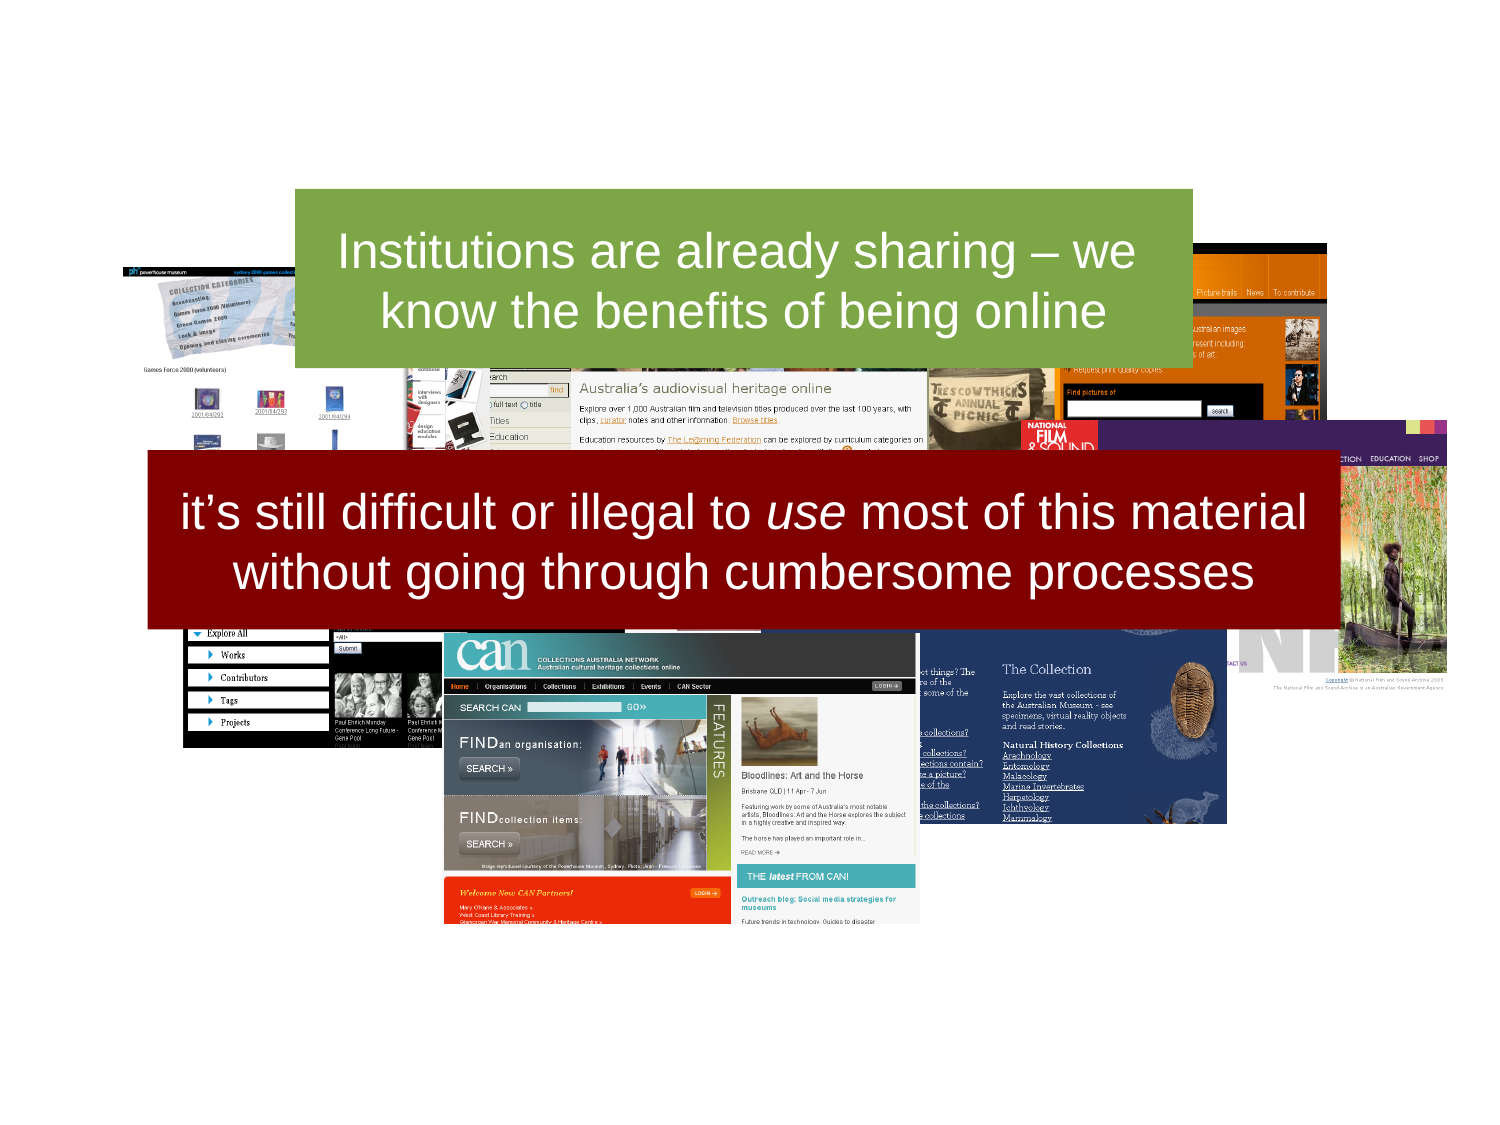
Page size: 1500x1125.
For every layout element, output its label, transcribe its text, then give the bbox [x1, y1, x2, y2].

picture [123, 243, 1447, 924]
text_box it’s still difficult or illegal to use most of this material without going through cumbersome processes [147, 450, 1341, 630]
text_box Institutions are already sharing – we know the benefits of being online [295, 188, 1193, 369]
